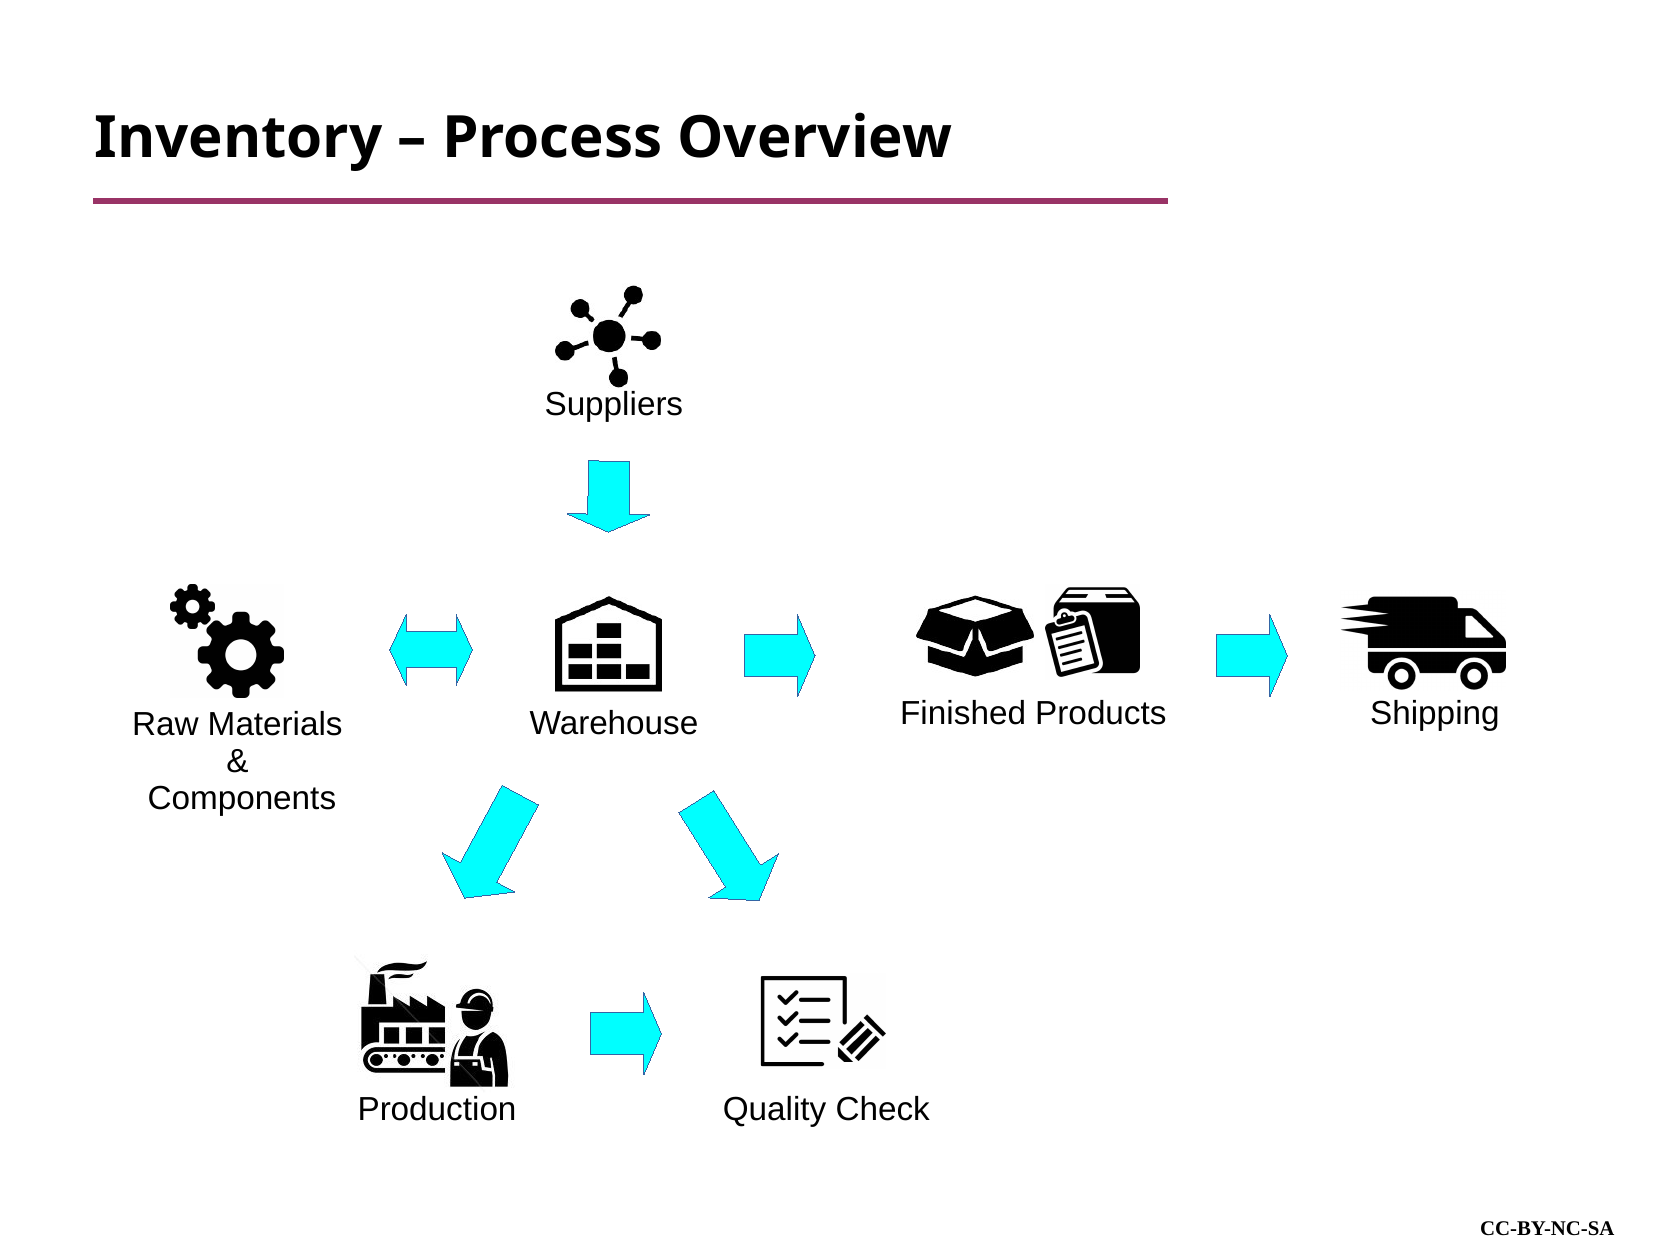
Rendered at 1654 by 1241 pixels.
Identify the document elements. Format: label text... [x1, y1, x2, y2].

picture [916, 577, 1034, 694]
picture [760, 973, 886, 1069]
text_box [1216, 614, 1288, 697]
picture [354, 950, 519, 1093]
text_box [442, 785, 539, 899]
picture [555, 590, 662, 697]
title Inventory – Process Overview [94, 31, 1571, 239]
text_box Warehouse [448, 696, 780, 754]
text_box [590, 992, 662, 1075]
text_box [744, 614, 816, 697]
text_box [389, 614, 473, 686]
picture [555, 283, 661, 389]
picture [1340, 590, 1506, 691]
text_box [678, 790, 779, 901]
text_box Finished Products [868, 687, 1199, 745]
text_box Shipping [1269, 687, 1601, 745]
text_box Suppliers [448, 377, 780, 435]
picture [1045, 584, 1140, 680]
text_box Raw Materials & Components [94, 697, 390, 824]
text_box [567, 460, 650, 533]
picture [170, 584, 284, 698]
text_box Production [271, 1082, 603, 1140]
text_box Quality Check [661, 1082, 993, 1140]
